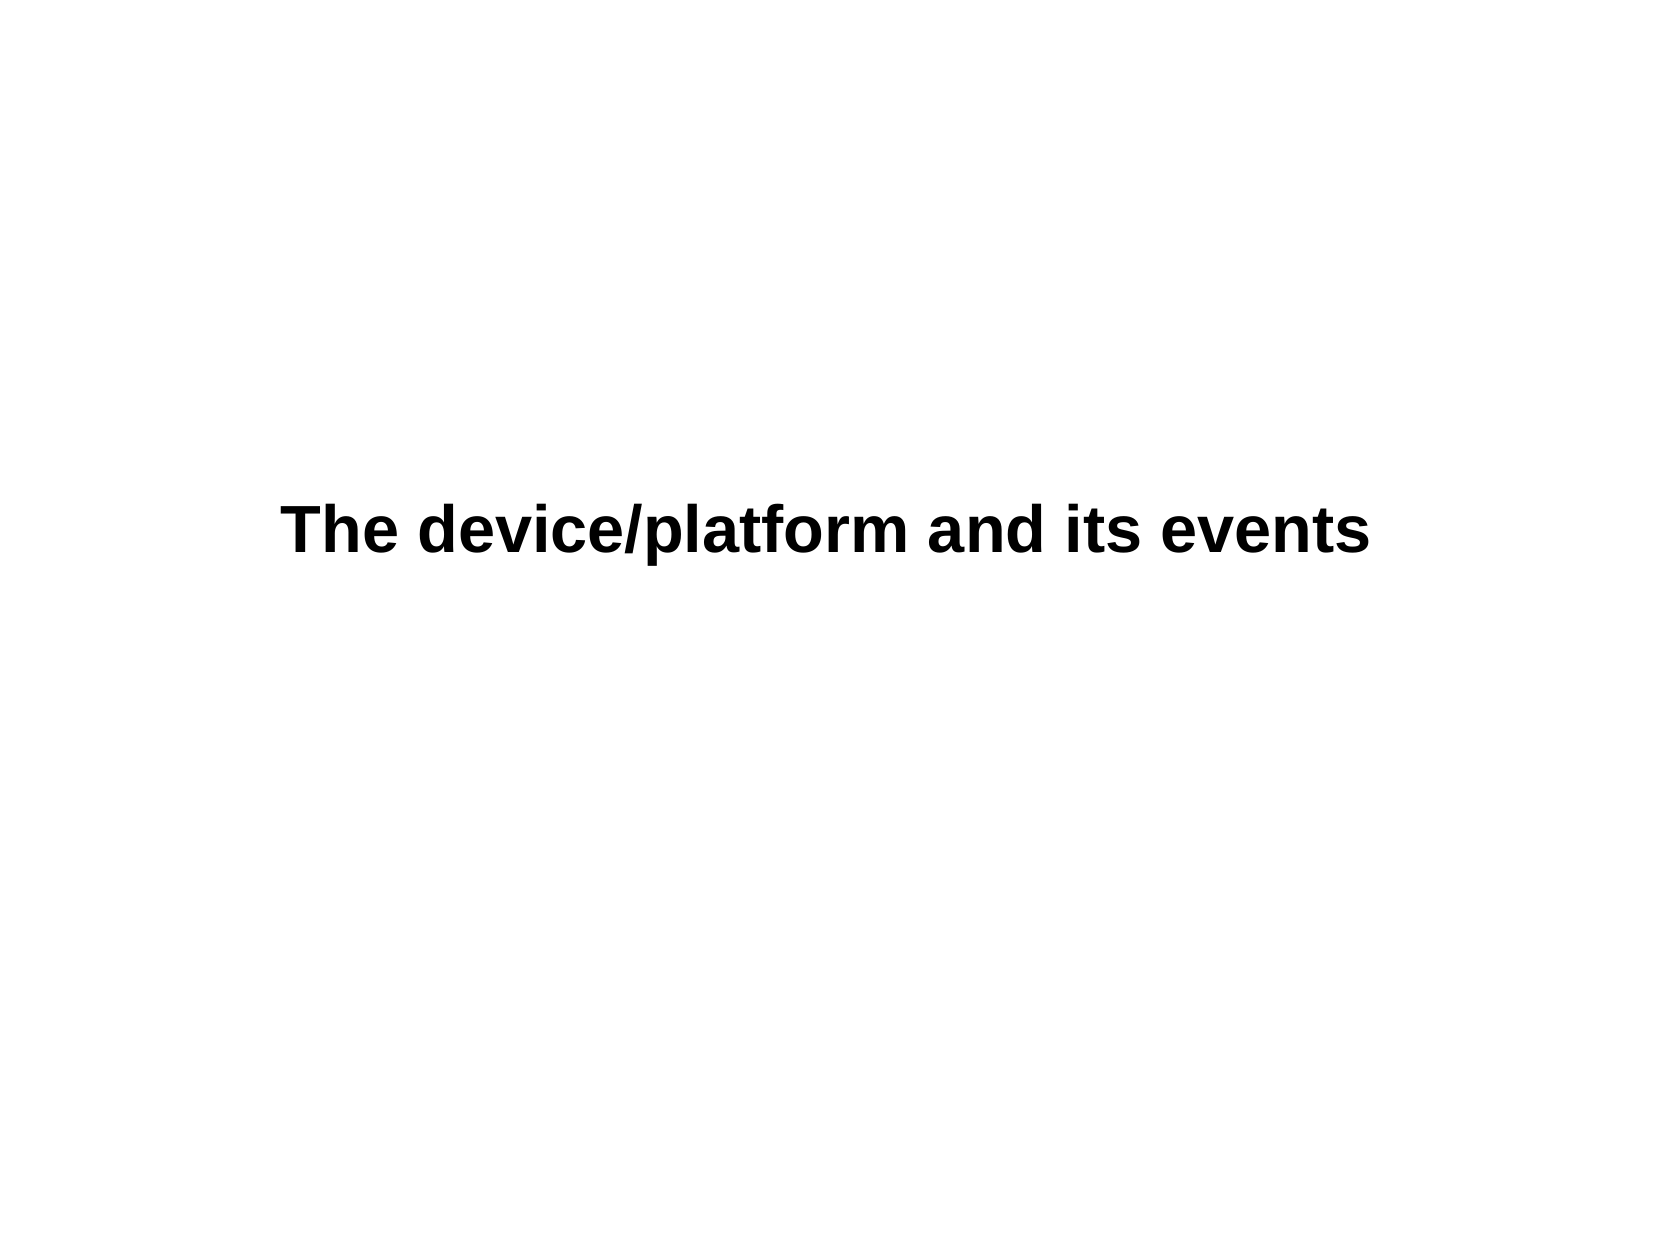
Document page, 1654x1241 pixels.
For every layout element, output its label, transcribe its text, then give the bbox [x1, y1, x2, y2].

subtitle The device/platform and its events [82, 49, 1571, 1010]
